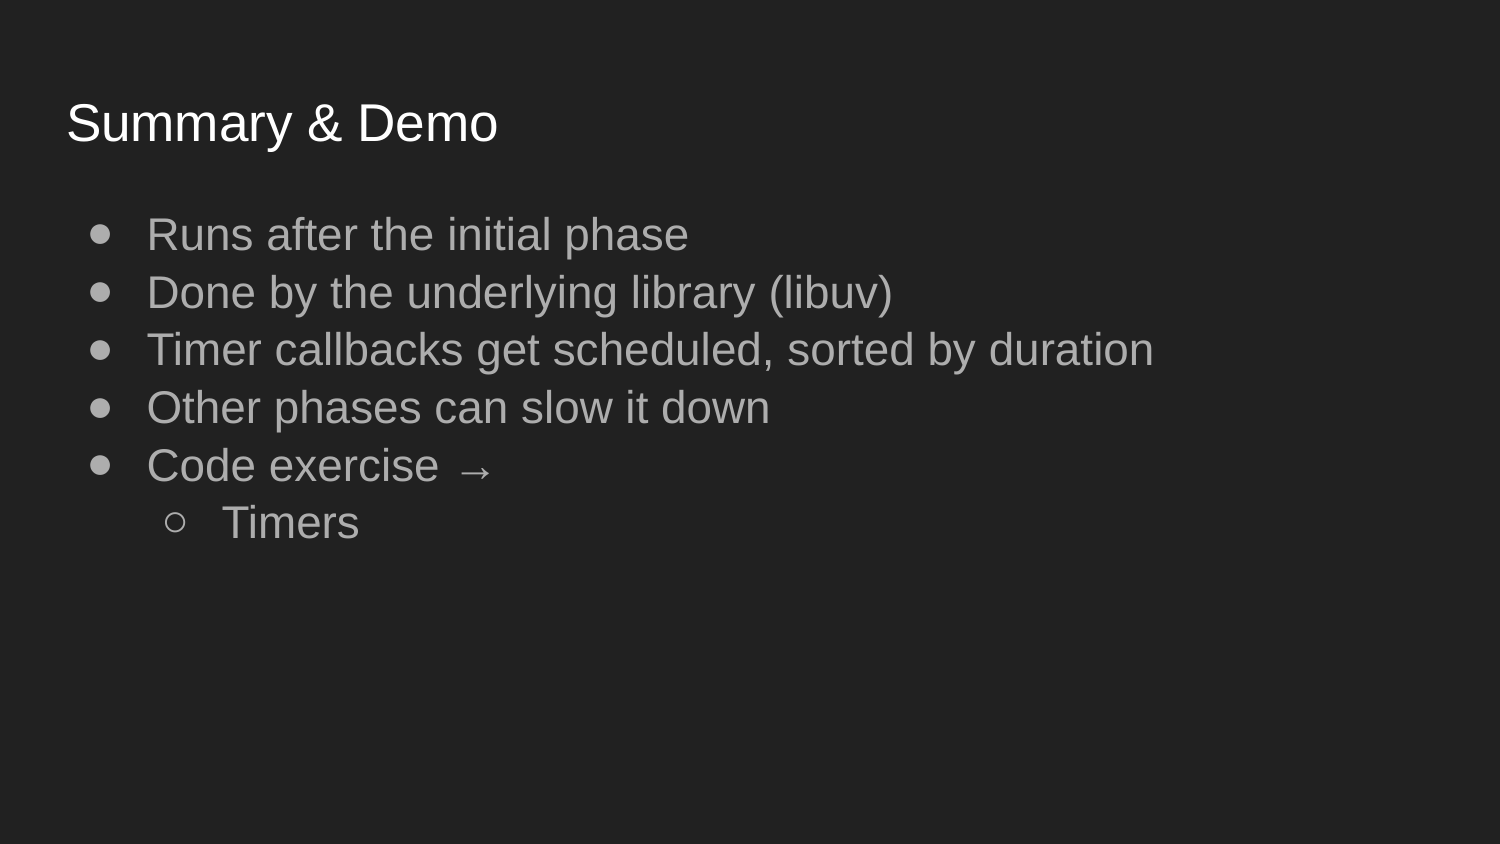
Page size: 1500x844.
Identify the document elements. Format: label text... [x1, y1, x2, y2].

list Runs after the initial phase Done by the underlying library (libuv) Timer callbacks get scheduled, sorted by duration Other phases can slow it down Code exercise → Timers [56, 186, 1455, 606]
title Summary & Demo [51, 72, 1449, 167]
